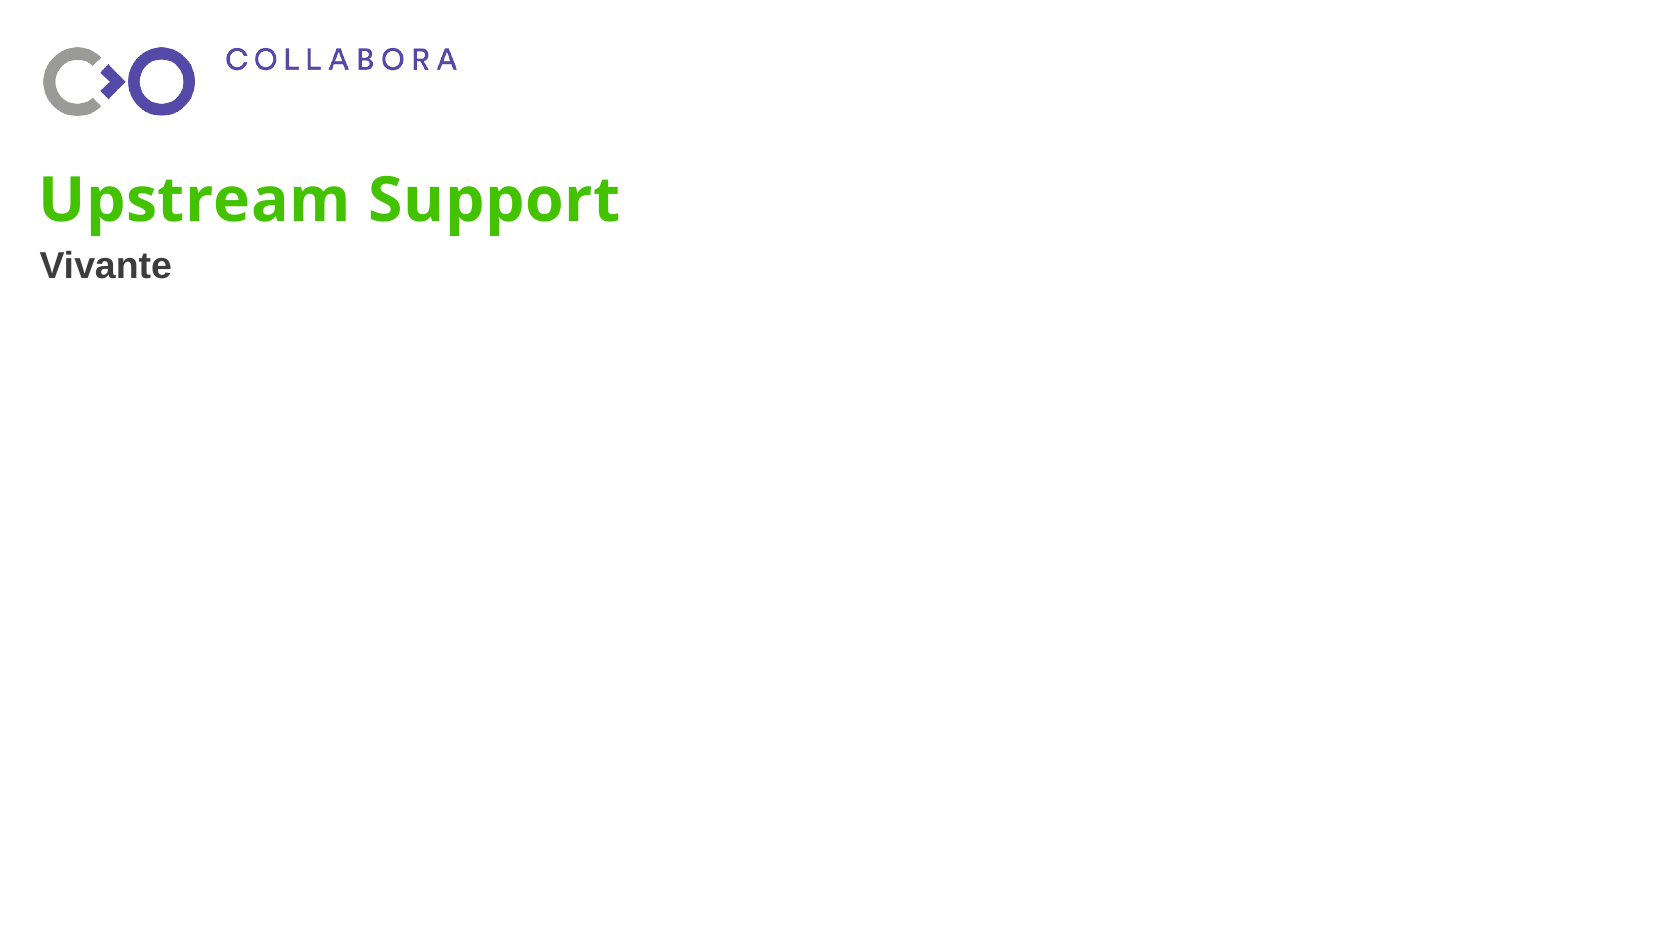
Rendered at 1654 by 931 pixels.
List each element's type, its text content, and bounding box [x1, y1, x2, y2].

title Upstream Support [38, 159, 1614, 216]
text_box Vivante [39, 240, 1612, 290]
picture [43, 47, 457, 116]
